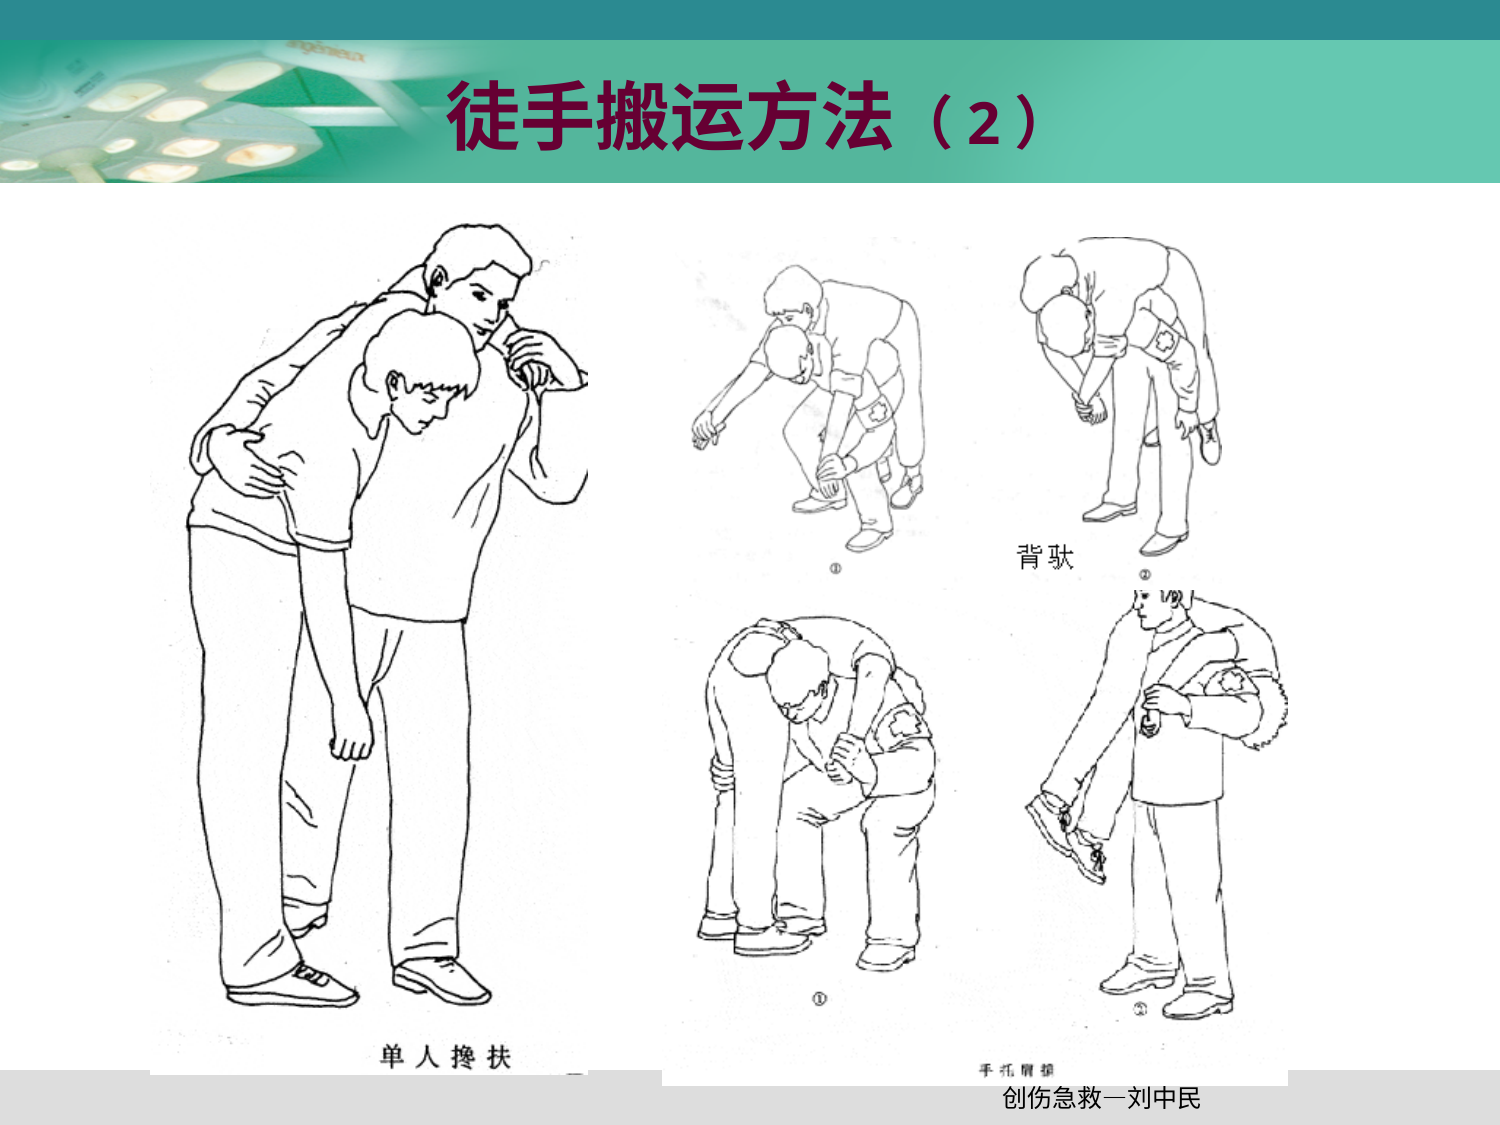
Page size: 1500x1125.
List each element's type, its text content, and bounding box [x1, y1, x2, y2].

picture [662, 237, 1288, 1086]
title 徒手搬运方法（2） [87, 62, 1461, 155]
picture [150, 212, 588, 1075]
text_box 创伤急救—刘中民 [987, 1074, 1463, 1125]
